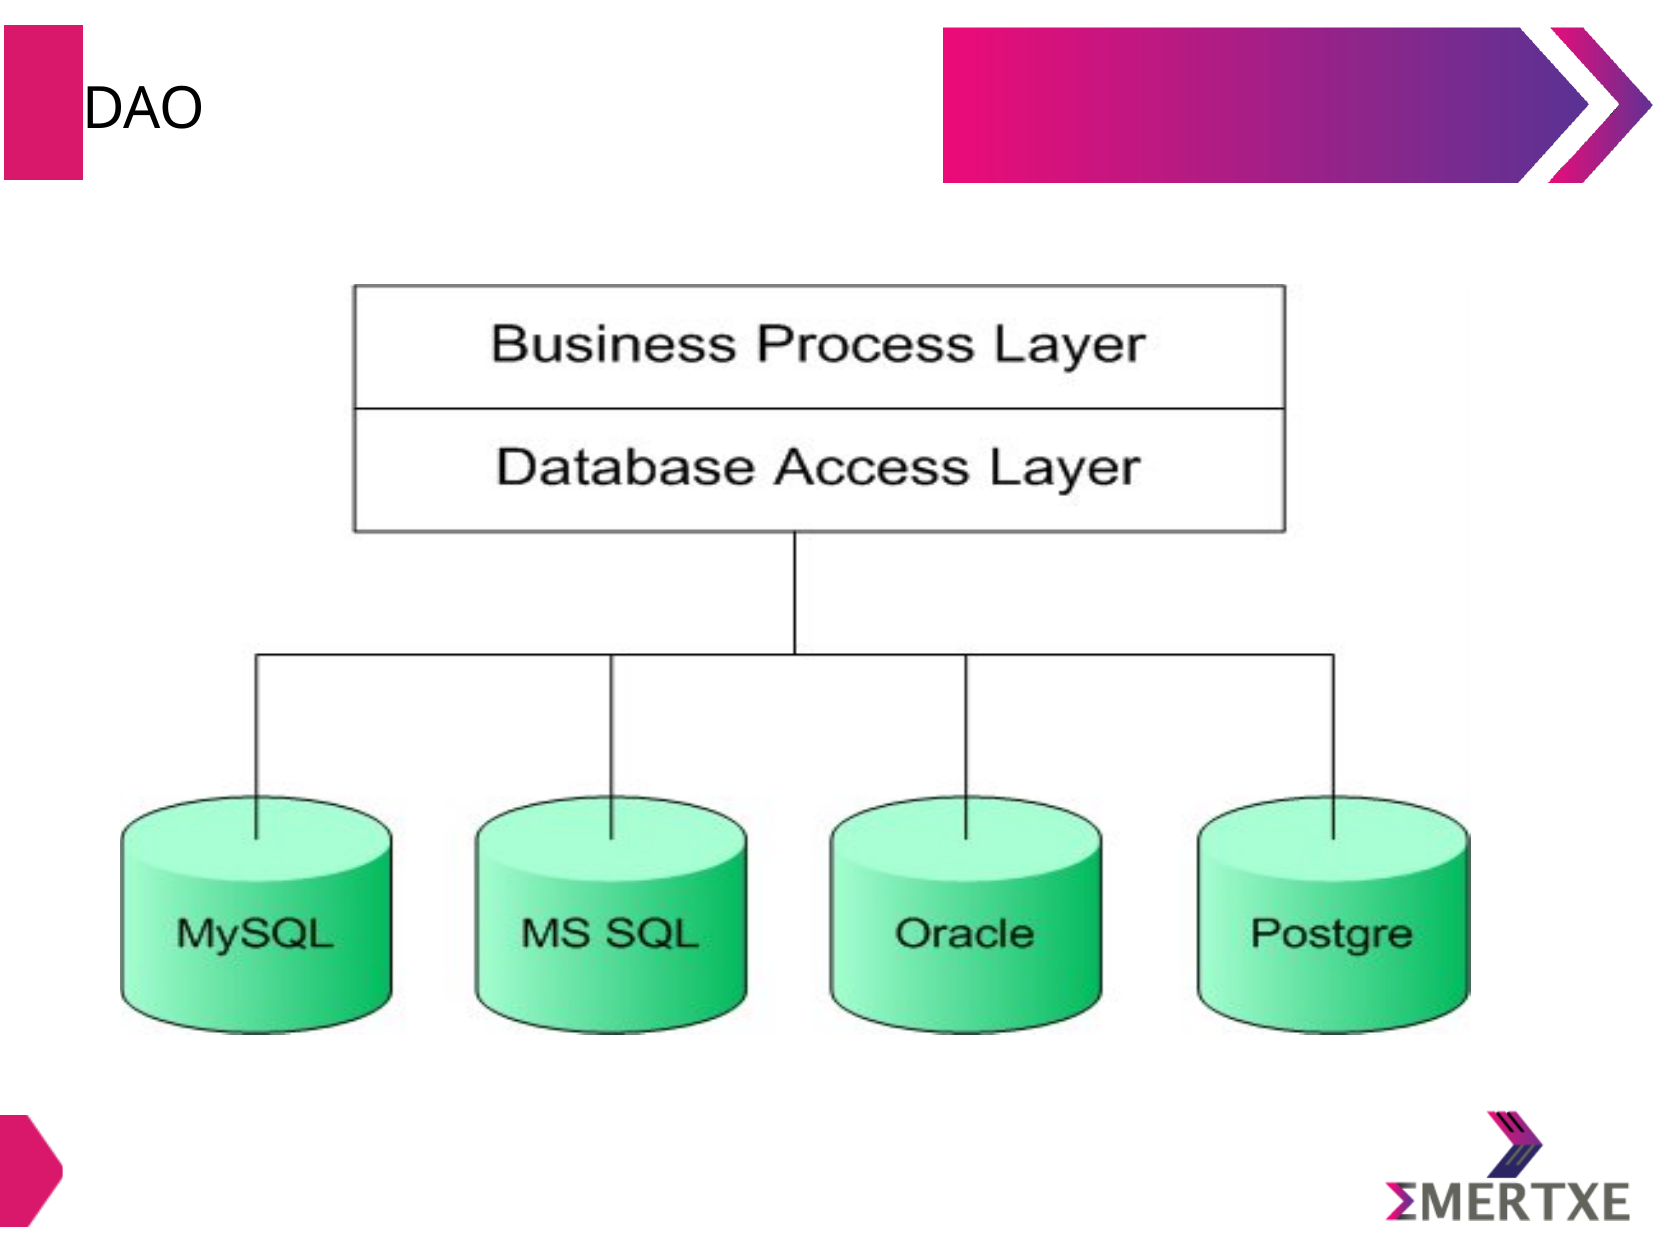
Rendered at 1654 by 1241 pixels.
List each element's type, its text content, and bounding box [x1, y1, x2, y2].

picture [120, 284, 1471, 1036]
title DAO [82, 2, 1571, 210]
picture [1571, 27, 1653, 183]
picture [1385, 1107, 1631, 1221]
